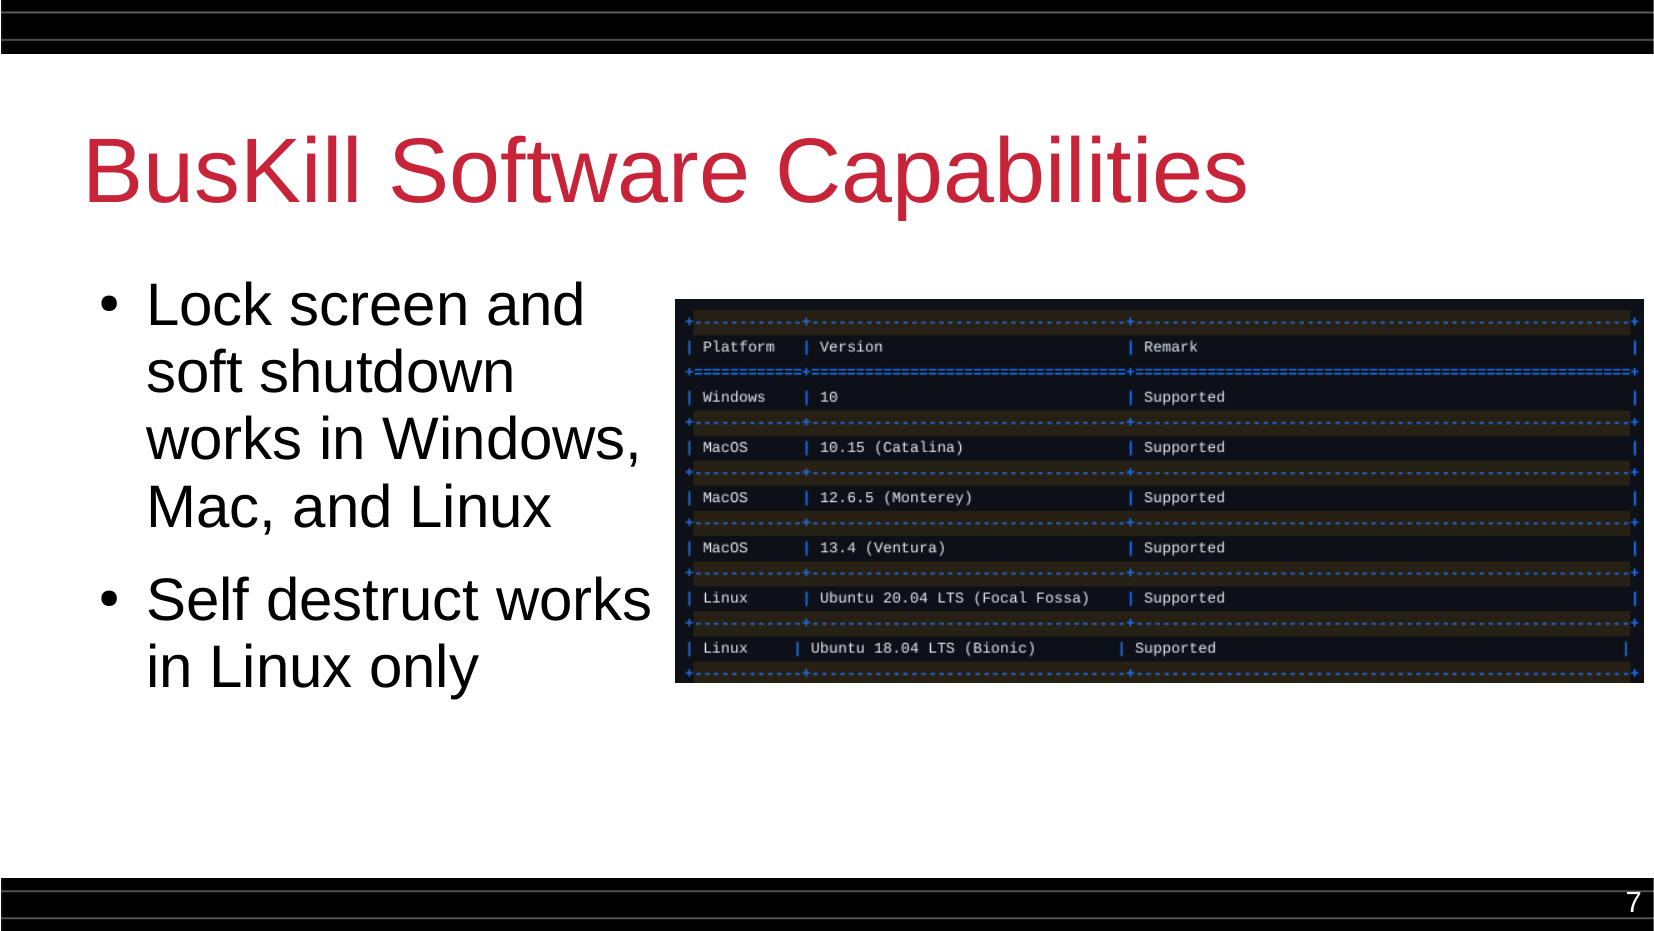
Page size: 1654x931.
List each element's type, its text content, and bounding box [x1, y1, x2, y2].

picture [1, 0, 1654, 54]
picture [675, 299, 1644, 683]
list Lock screen and soft shutdown works in Windows, Mac, and Linux Self destruct works in Linux only [82, 271, 661, 758]
picture [1, 878, 1654, 931]
title BusKill Software Capabilities [82, 92, 1571, 249]
